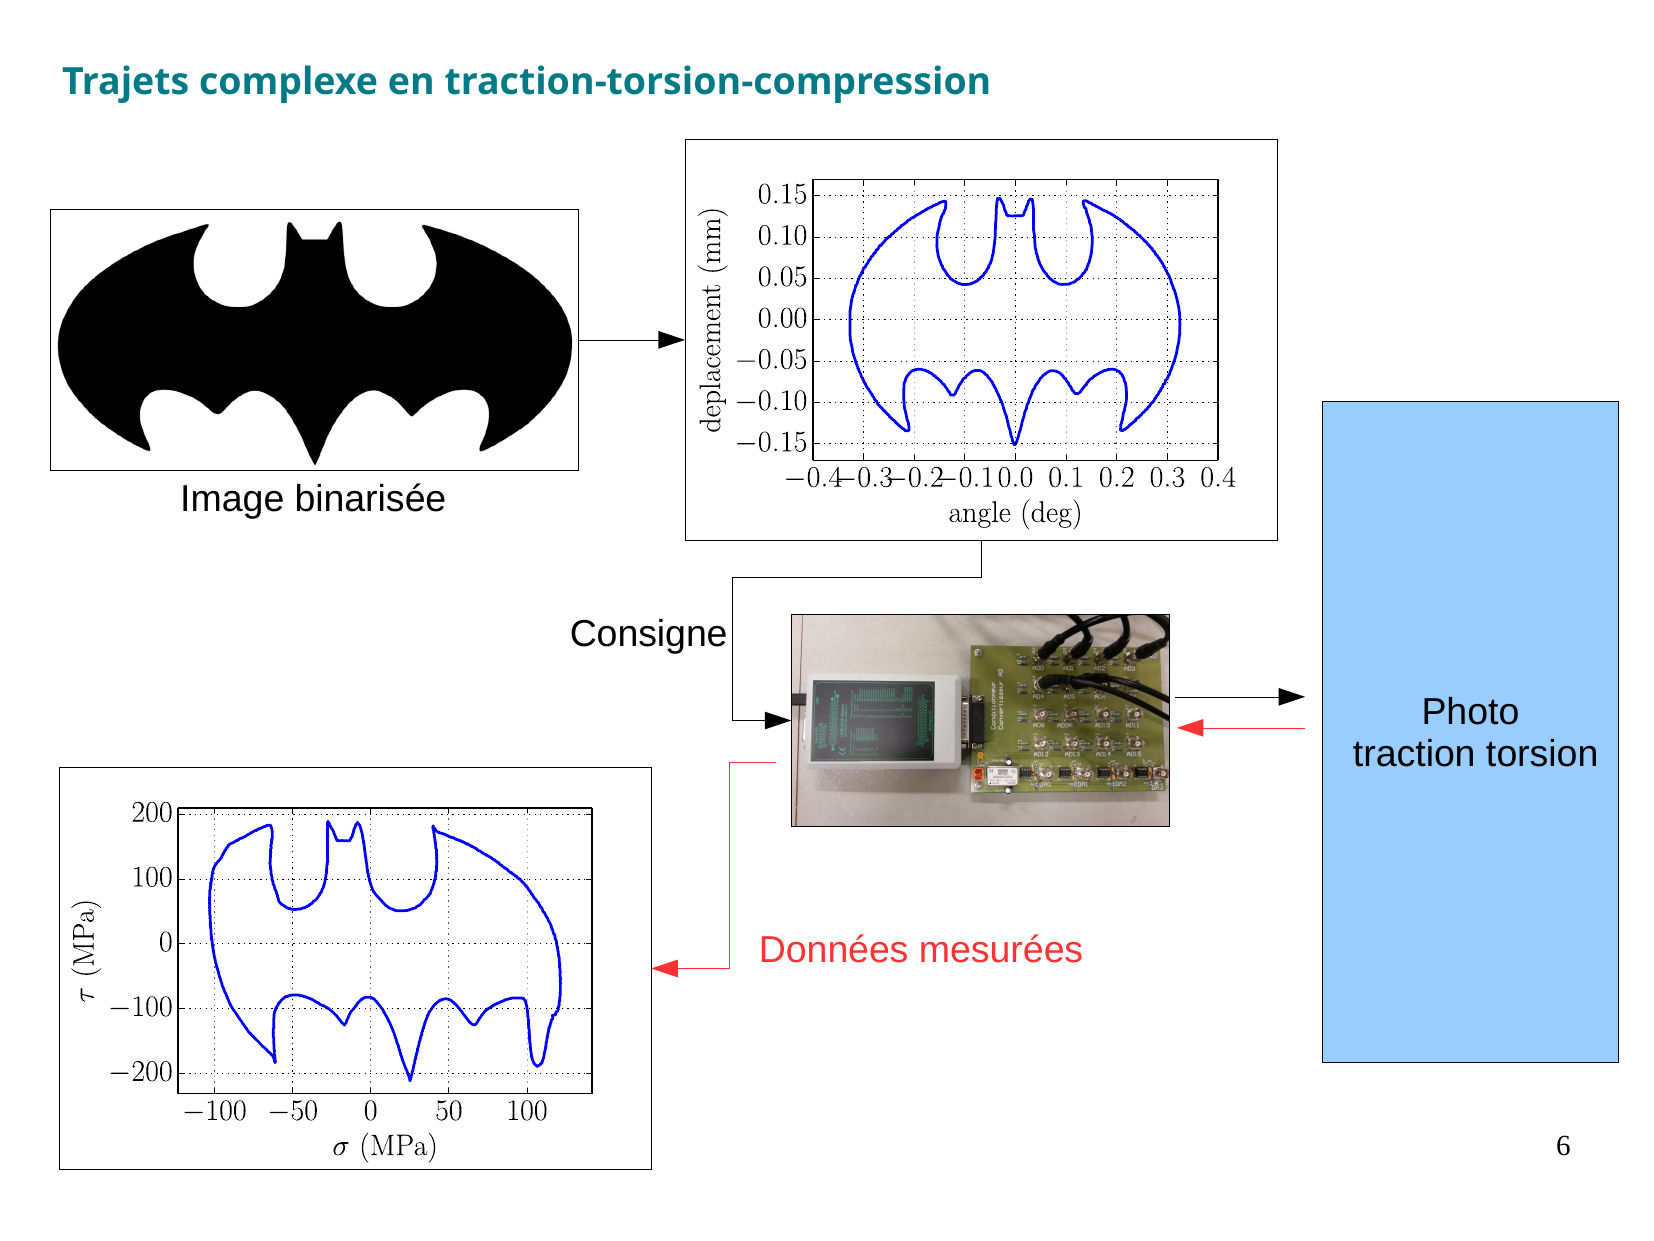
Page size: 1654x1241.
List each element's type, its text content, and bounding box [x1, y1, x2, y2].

text_box Données mesurées [744, 921, 1123, 979]
text_box Trajets complexe en traction-torsion-compression [47, 47, 1347, 163]
picture [791, 614, 1170, 827]
text_box Consigne [555, 604, 886, 662]
picture [50, 209, 579, 471]
picture [59, 767, 652, 1170]
text_box Photo traction torsion [1322, 401, 1619, 1063]
picture [685, 163, 1278, 541]
text_box Image binarisée [165, 470, 626, 527]
